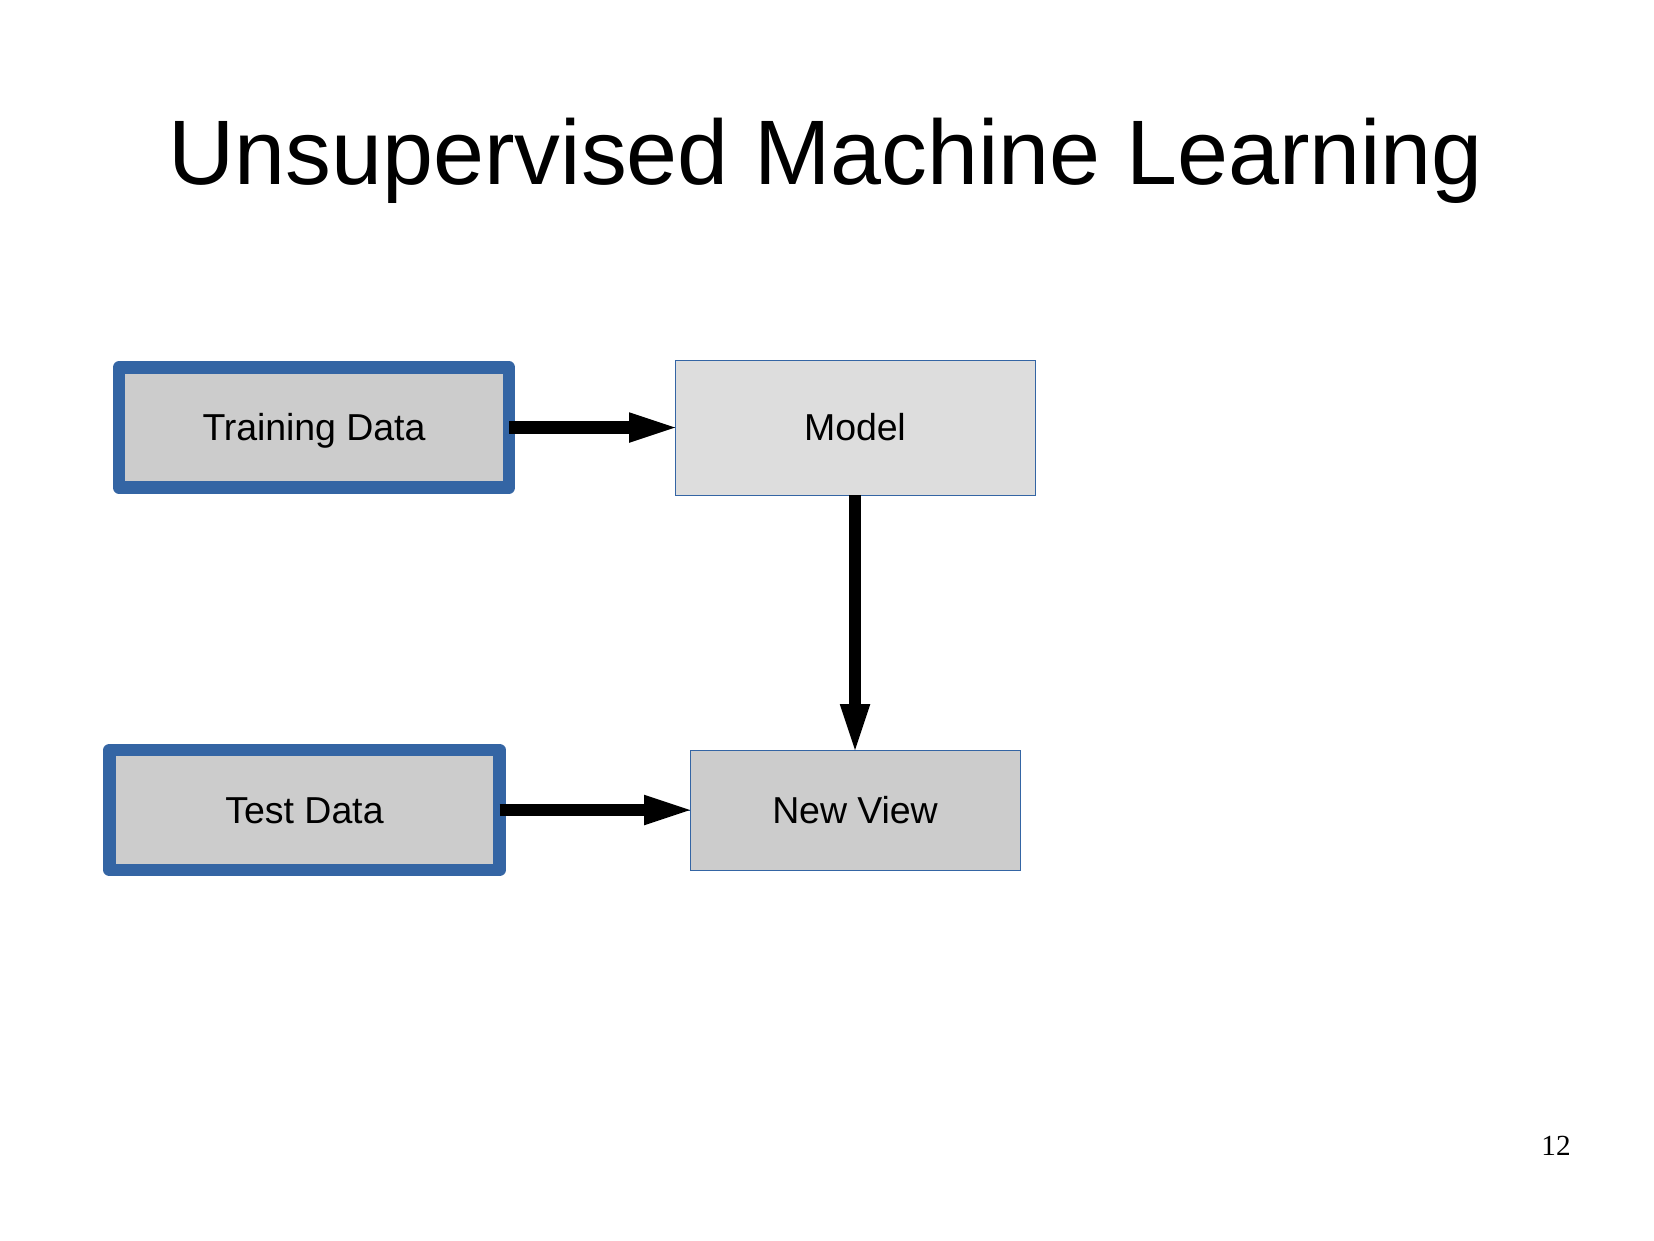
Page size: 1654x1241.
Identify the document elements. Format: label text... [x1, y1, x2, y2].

title Unsupervised Machine Learning [82, 49, 1571, 257]
text_box New View [690, 750, 1021, 871]
text_box Test Data [109, 750, 500, 871]
text_box Model [675, 360, 1036, 496]
text_box Training Data [119, 367, 510, 488]
